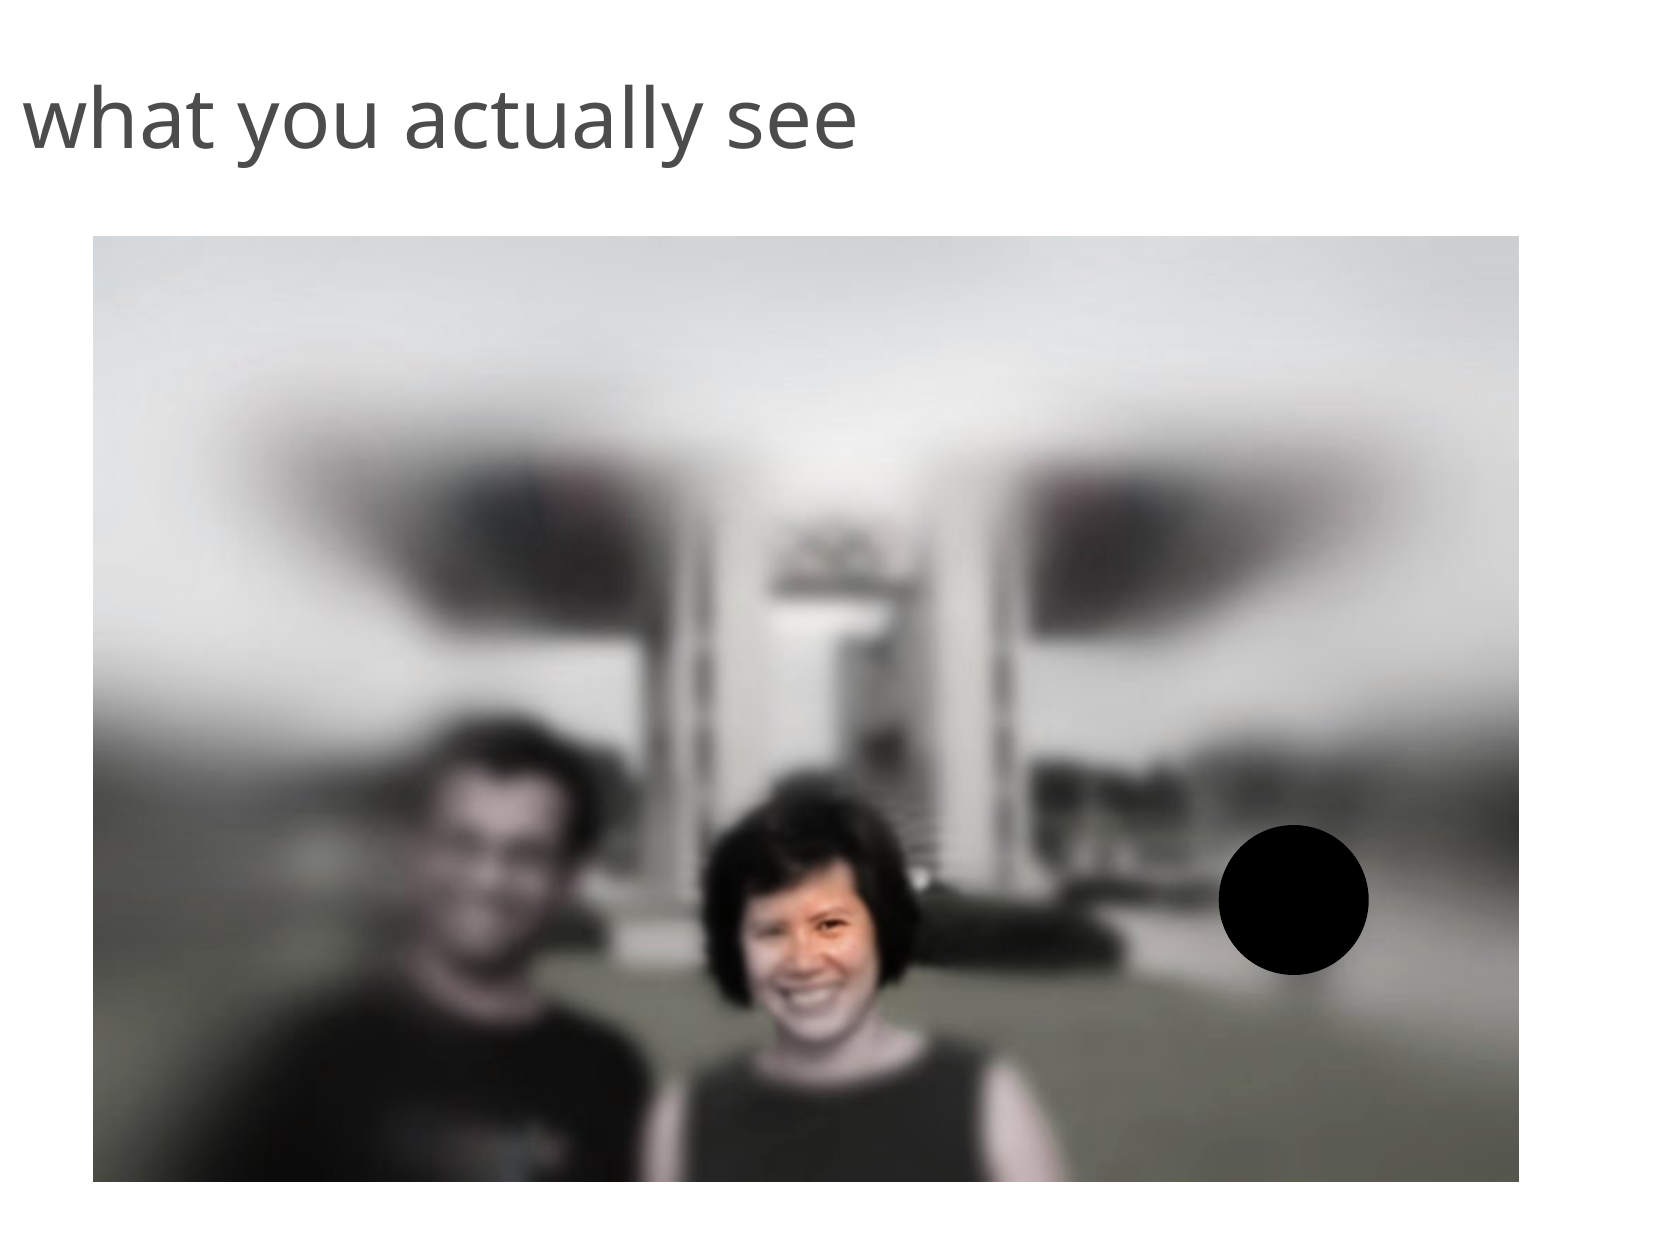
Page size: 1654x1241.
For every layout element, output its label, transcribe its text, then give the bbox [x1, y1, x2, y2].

picture [93, 236, 1519, 1182]
text_box [1218, 825, 1369, 976]
title what you actually see [22, 19, 1654, 213]
